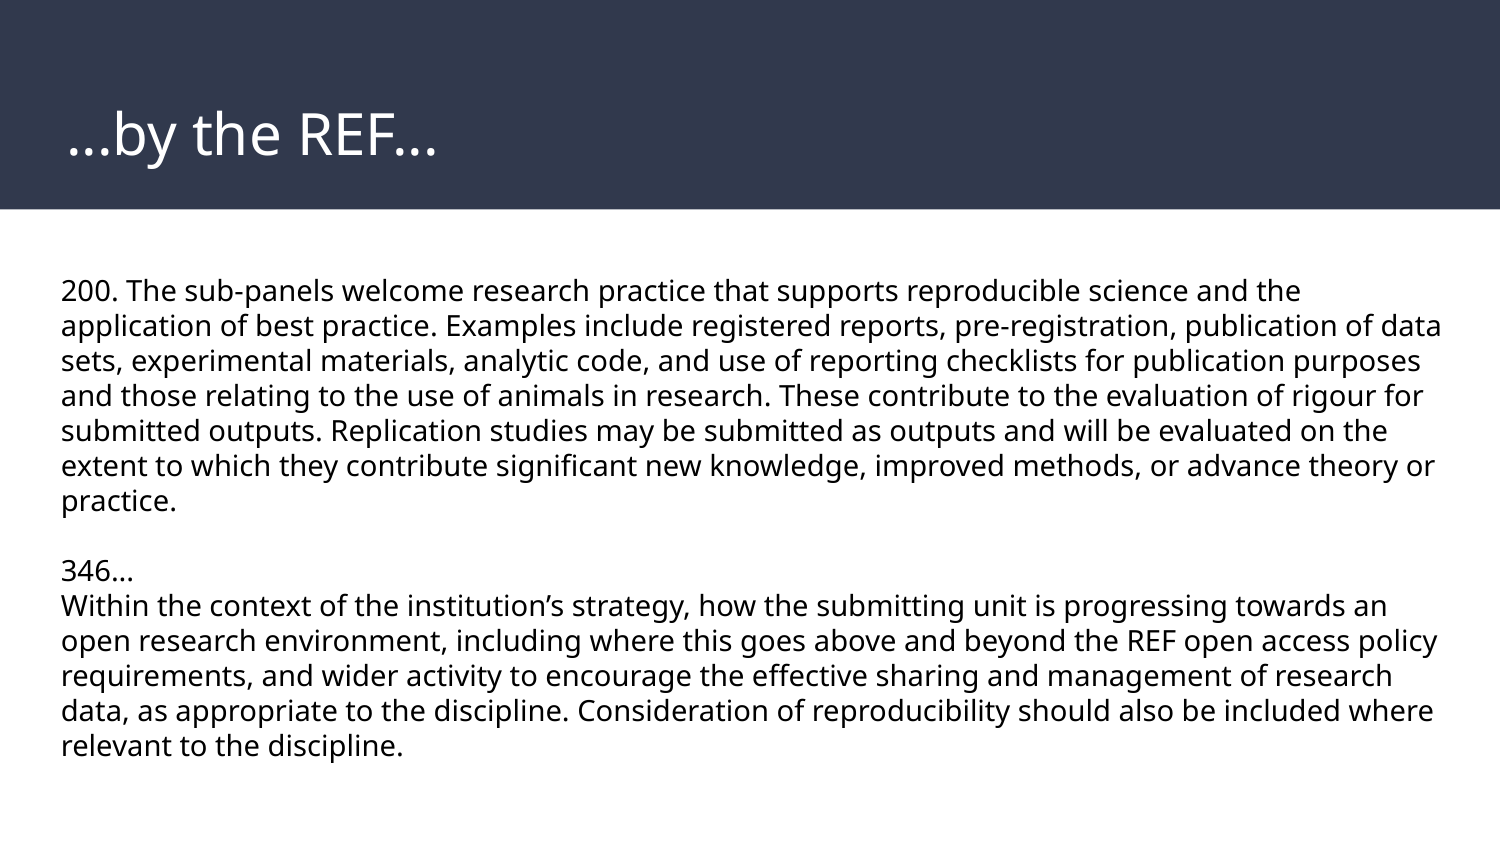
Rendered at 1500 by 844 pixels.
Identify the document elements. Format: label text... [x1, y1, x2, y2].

title ...by the REF... [51, 82, 1449, 185]
text_box 200. The sub-panels welcome research practice that supports reproducible science and the application of best practice. Examples include registered reports, pre-registration, publication of data sets, experimental materials, analytic code, and use of reporting checklists for publication purposes and those relating to the use of animals in research. These contribute to the evaluation of rigour for submitted outputs. Replication studies may be submitted as outputs and will be evaluated on the extent to which they contribute significant new knowledge, improved methods, or advance theory or practice. 346... Within the context of the institution’s strategy, how the submitting unit is progressing towards an open research environment, including where this goes above and beyond the REF open access policy requirements, and wider activity to encourage the effective sharing and management of research data, as appropriate to the discipline. Consideration of reproducibility should also be included where relevant to the discipline. [45, 257, 1463, 806]
